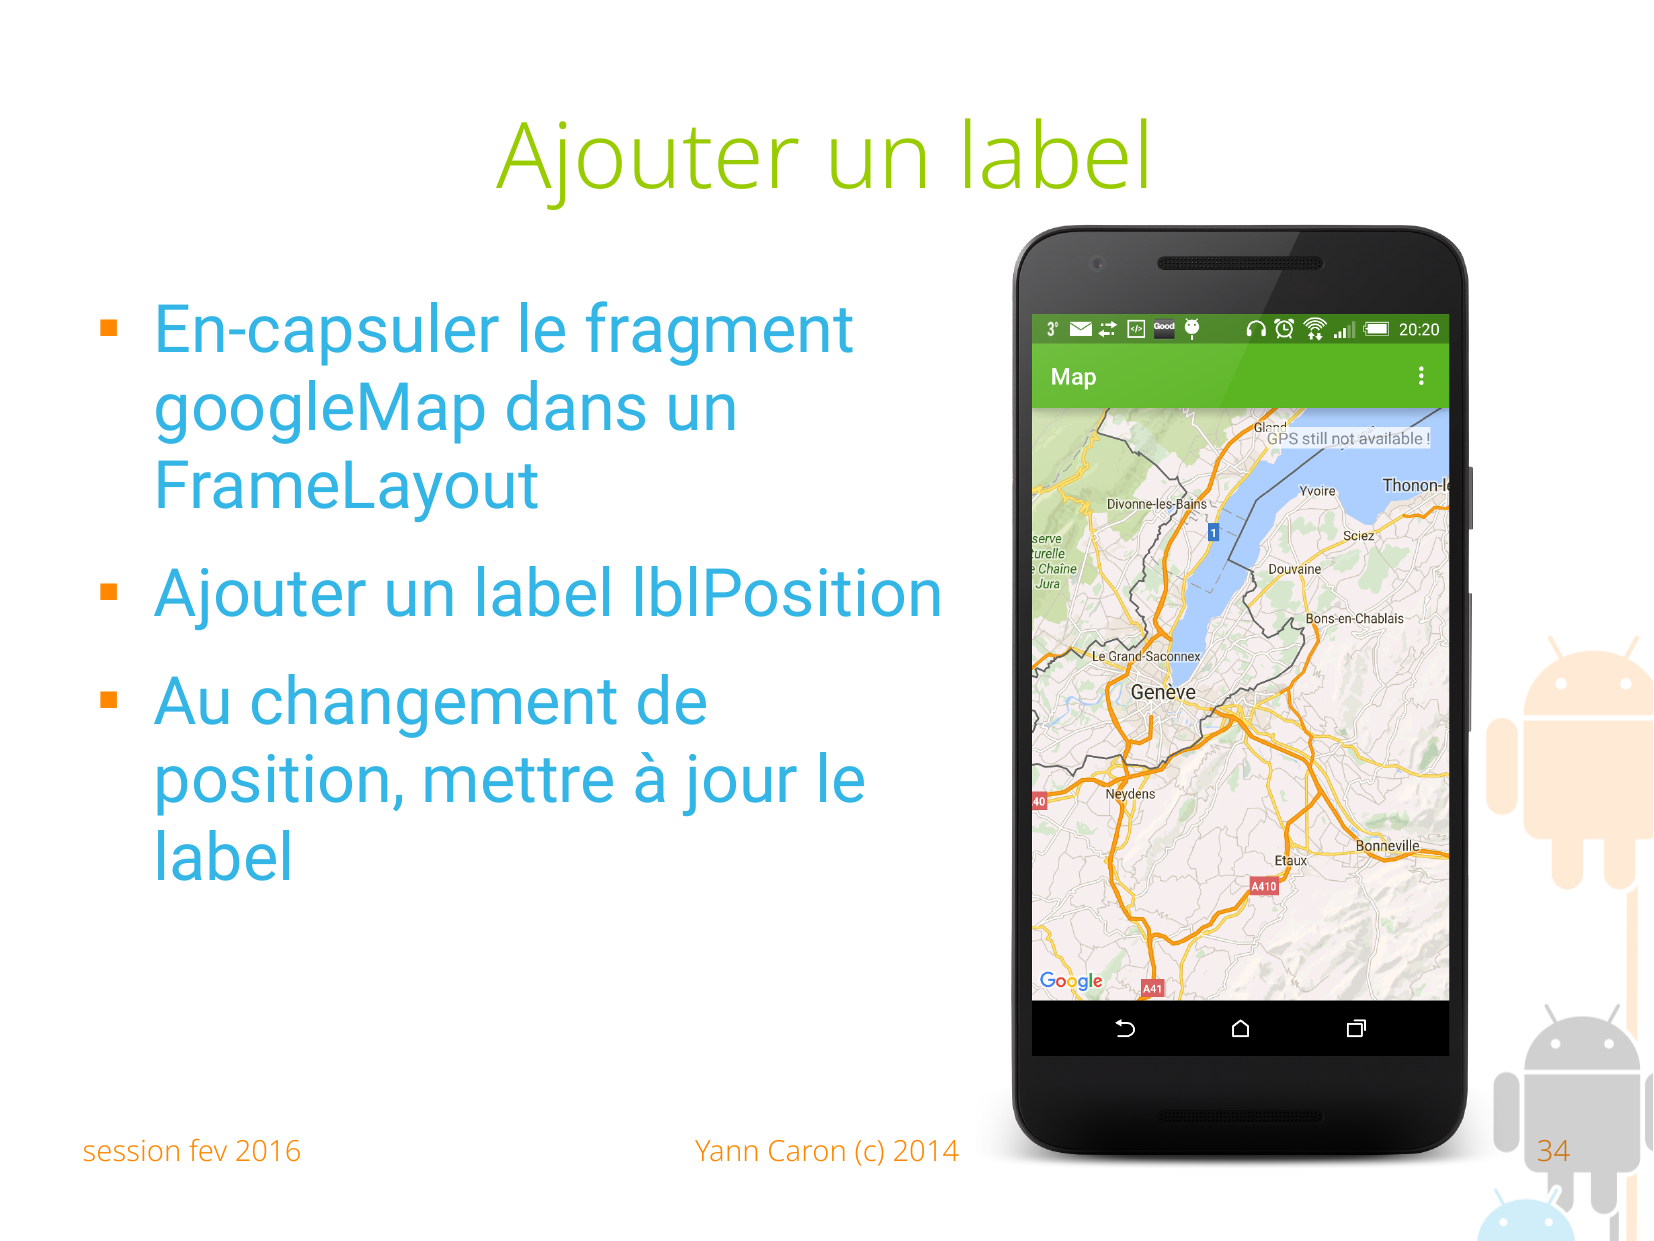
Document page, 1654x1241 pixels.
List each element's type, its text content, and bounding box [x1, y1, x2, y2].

picture [240, 224, 1654, 1241]
list En-capsuler le fragment googleMap dans un FrameLayout Ajouter un label lblPosition Au changement de position, mettre à jour le label [82, 290, 975, 1010]
title Ajouter un label [82, 49, 1571, 257]
